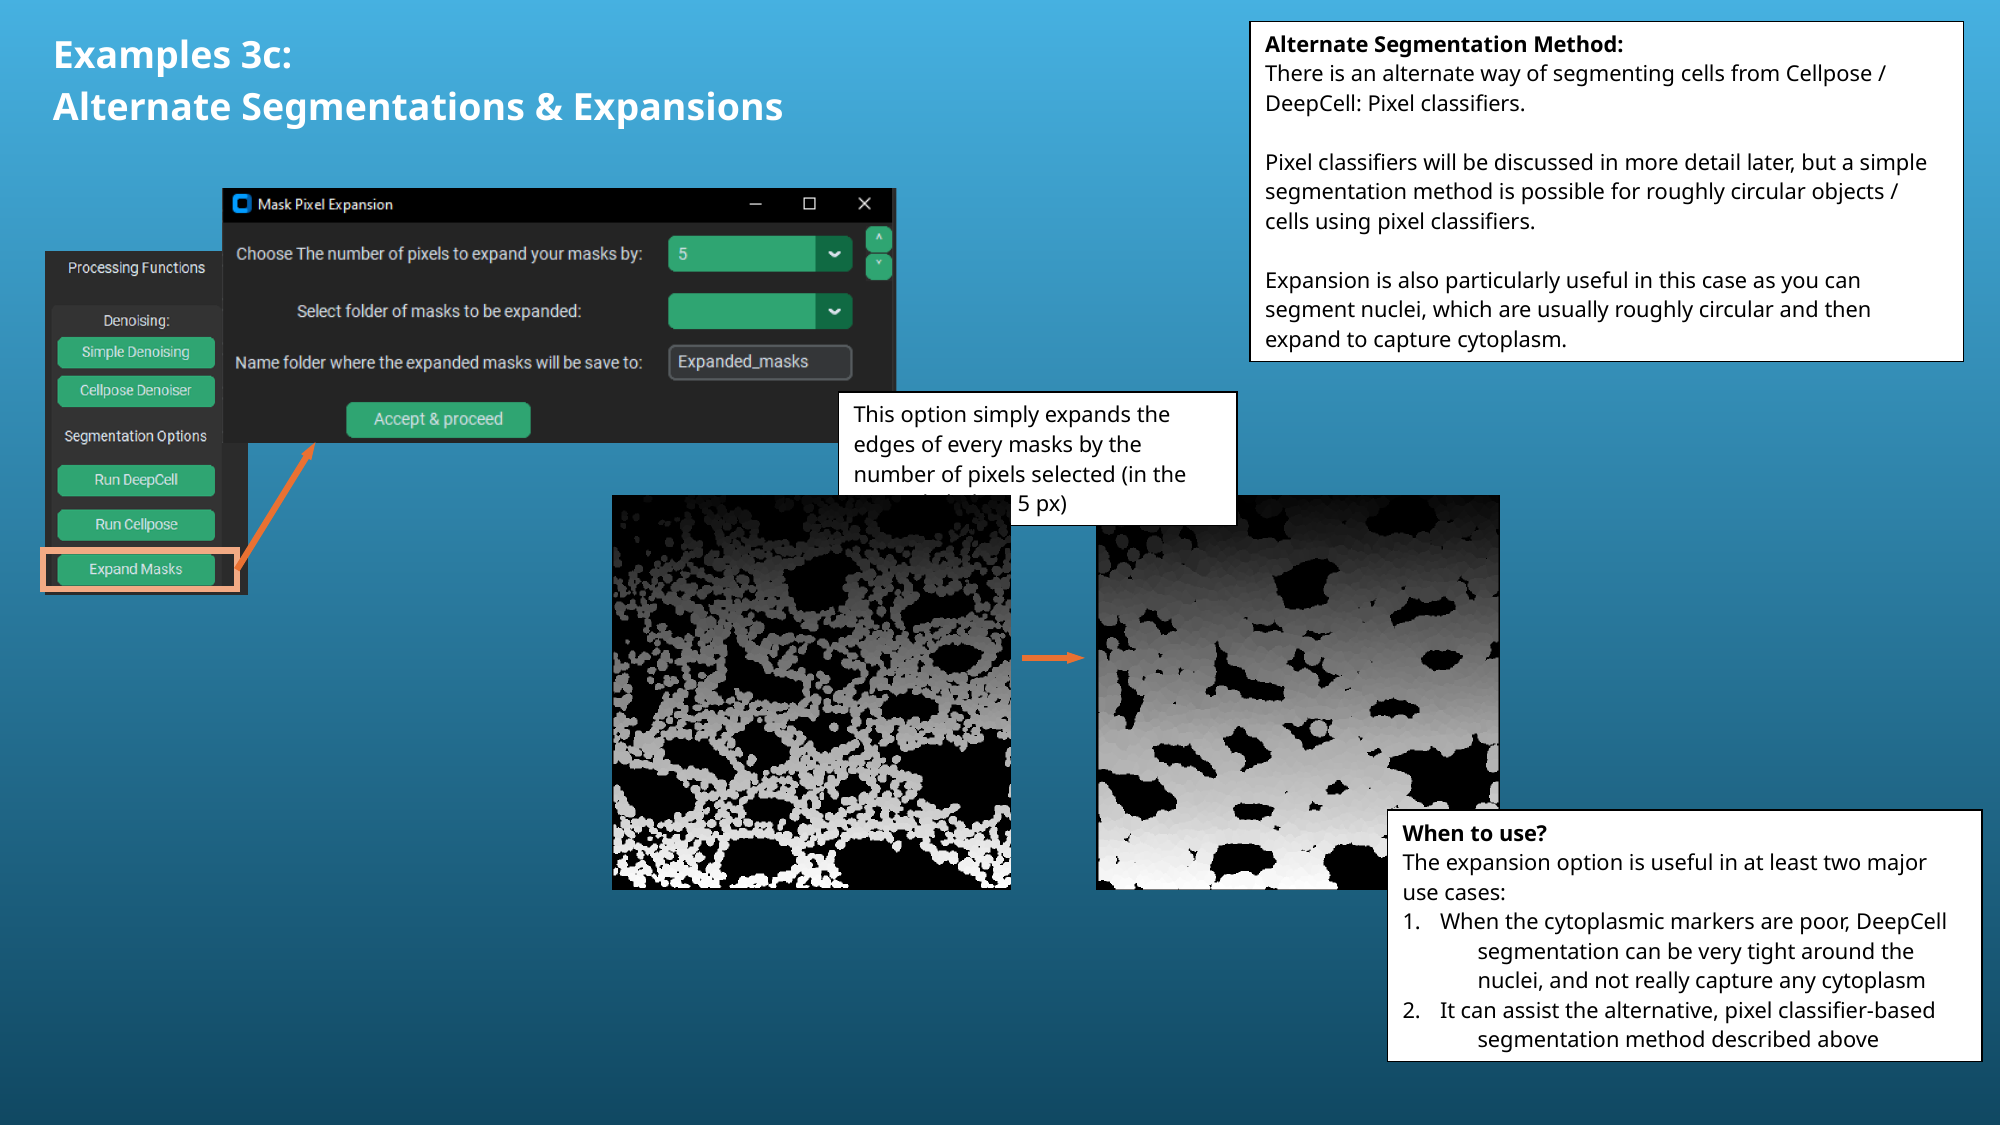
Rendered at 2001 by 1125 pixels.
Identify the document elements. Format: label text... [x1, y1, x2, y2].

picture [612, 495, 1011, 890]
picture [1096, 495, 1500, 890]
text_box Examples 3c: Alternate Segmentations & Expansions [37, 21, 876, 128]
text_box This option simply expands the edges of every masks by the number of pixels selected (in the example below, 5 px) [838, 392, 1237, 489]
picture [46, 554, 234, 586]
text_box Alternate Segmentation Method: There is an alternate way of segmenting cells from Cellpose / DeepCell: Pixel classifiers. Pixel classifiers will be discussed in more detail later, but a simple segmentation method is possible for roughly circular objects / cells using pixel classifiers. Expansion is also particularly useful in this case as you can segment nuclei, which are usually roughly circular and then expand to capture cytoplasm. [1250, 21, 1964, 329]
text_box When to use? The expansion option is useful in at least two major use cases: When the cytoplasmic markers are poor, DeepCell segmentation can be very tight around the nuclei, and not really capture any cytoplasm It can assist the alternative, pixel classifier-based segmentation method described above [1387, 810, 1982, 1042]
picture [45, 188, 897, 556]
picture [45, 560, 248, 595]
